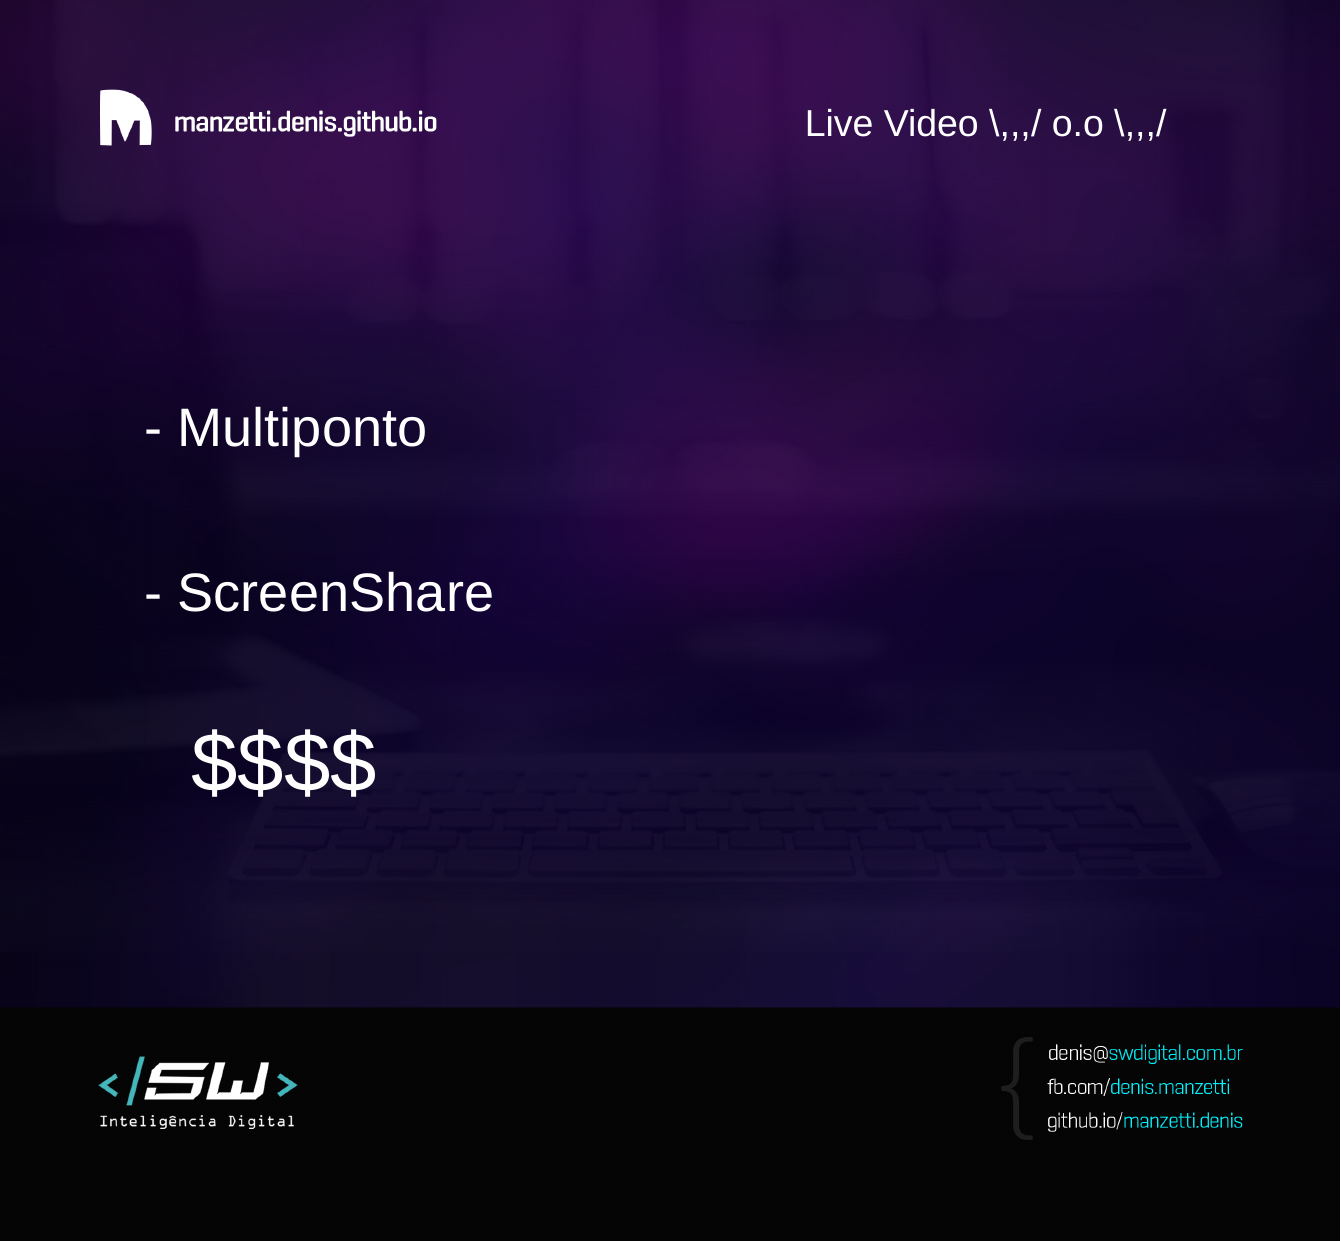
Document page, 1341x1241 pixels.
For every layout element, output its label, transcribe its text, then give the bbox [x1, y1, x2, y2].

text_box $$$$ [177, 708, 544, 817]
text_box - ScreenShare [129, 555, 957, 631]
picture [0, 0, 1340, 1241]
text_box - Multiponto [129, 389, 957, 466]
text_box Live Video \,,,/ o.o \,,,/ [708, 94, 1264, 194]
